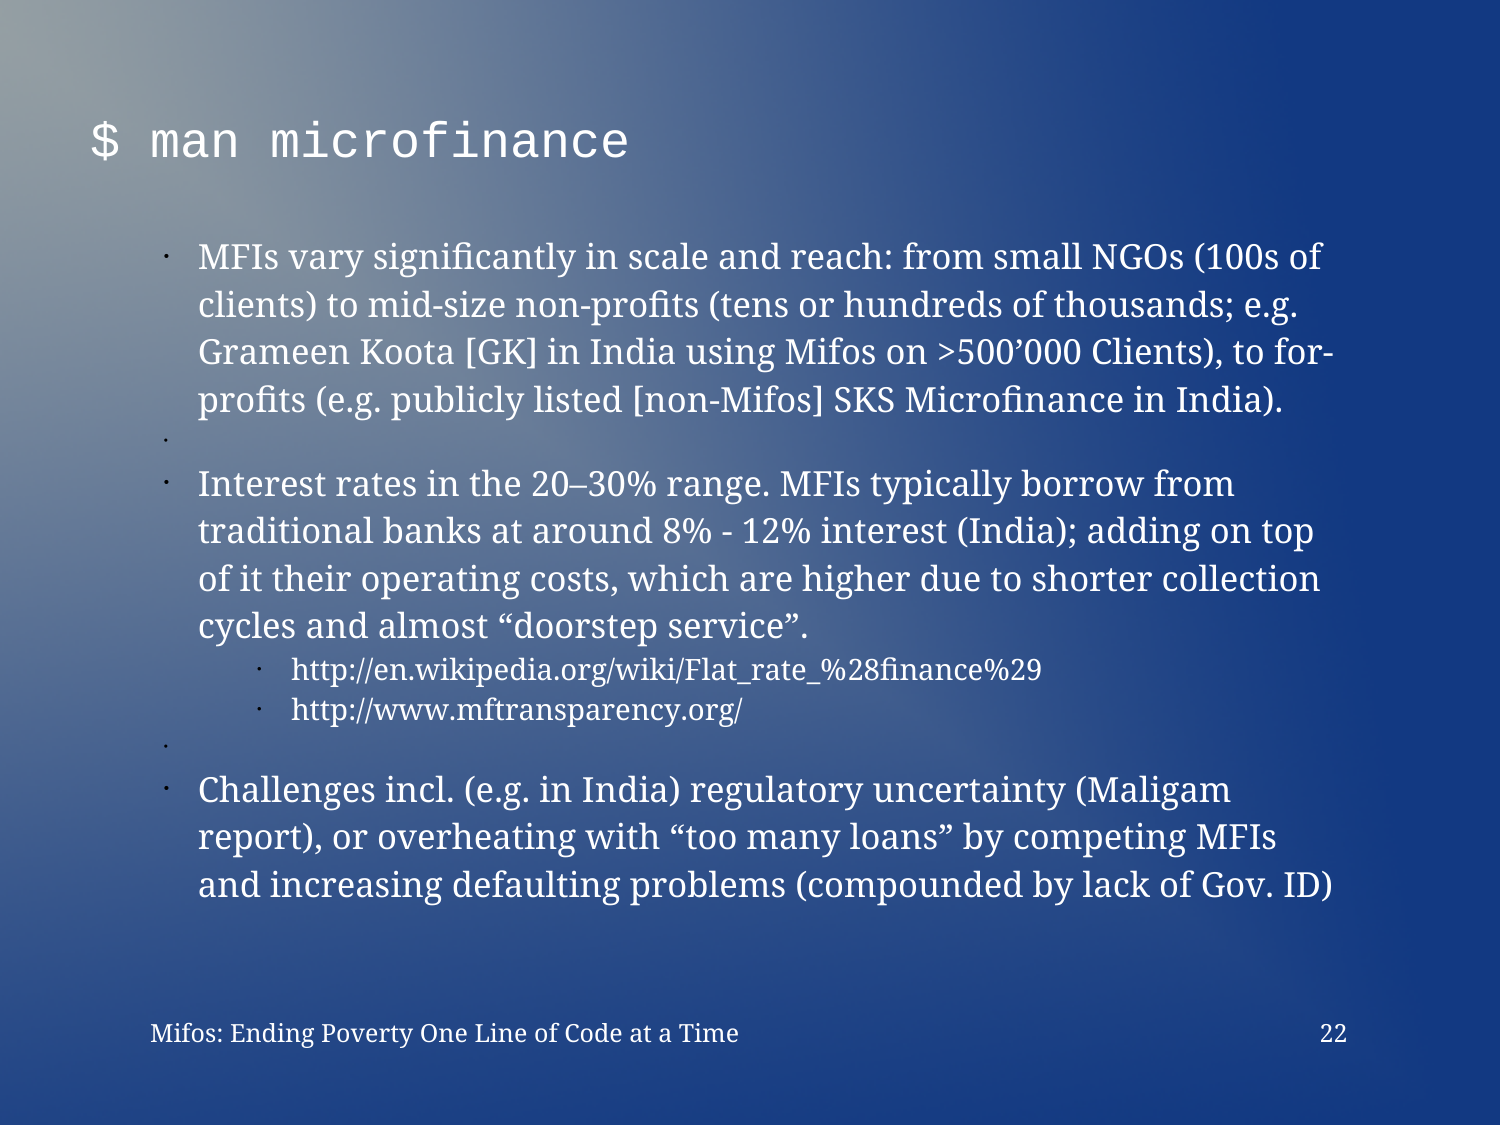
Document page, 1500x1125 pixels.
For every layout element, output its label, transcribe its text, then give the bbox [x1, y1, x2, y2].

footer Mifos: Ending Poverty One Line of Code at a Time [135, 1009, 885, 1070]
title $ man microfinance [75, 62, 1313, 175]
picture [0, 0, 1500, 1125]
list MFIs vary significantly in scale and reach: from small NGOs (100s of clients) to mid-size non-profits (tens or hundreds of thousands; e.g. Grameen Koota [GK] in India using Mifos on >500’000 Clients), to for-profits (e.g. publicly listed [non-Mifos] SKS Microfinance in India). Interest rates in the 20–30% range. MFIs typically borrow from traditional banks at around 8% - 12% interest (India); adding on top of it their operating costs, which are higher due to shorter collection cycles and almost “doorstep service”. http://en.wikipedia.org/wiki/Flat_rate_%28finance%29 http://www.mftransparency.org/ Challenges incl. (e.g. in India) regulatory uncertainty (Maligam report), or overheating with “too many loans” by competing MFIs and increasing defaulting problems (compounded by lack of Gov. ID) [137, 224, 1351, 976]
slide_number <number> [1012, 1009, 1363, 1070]
